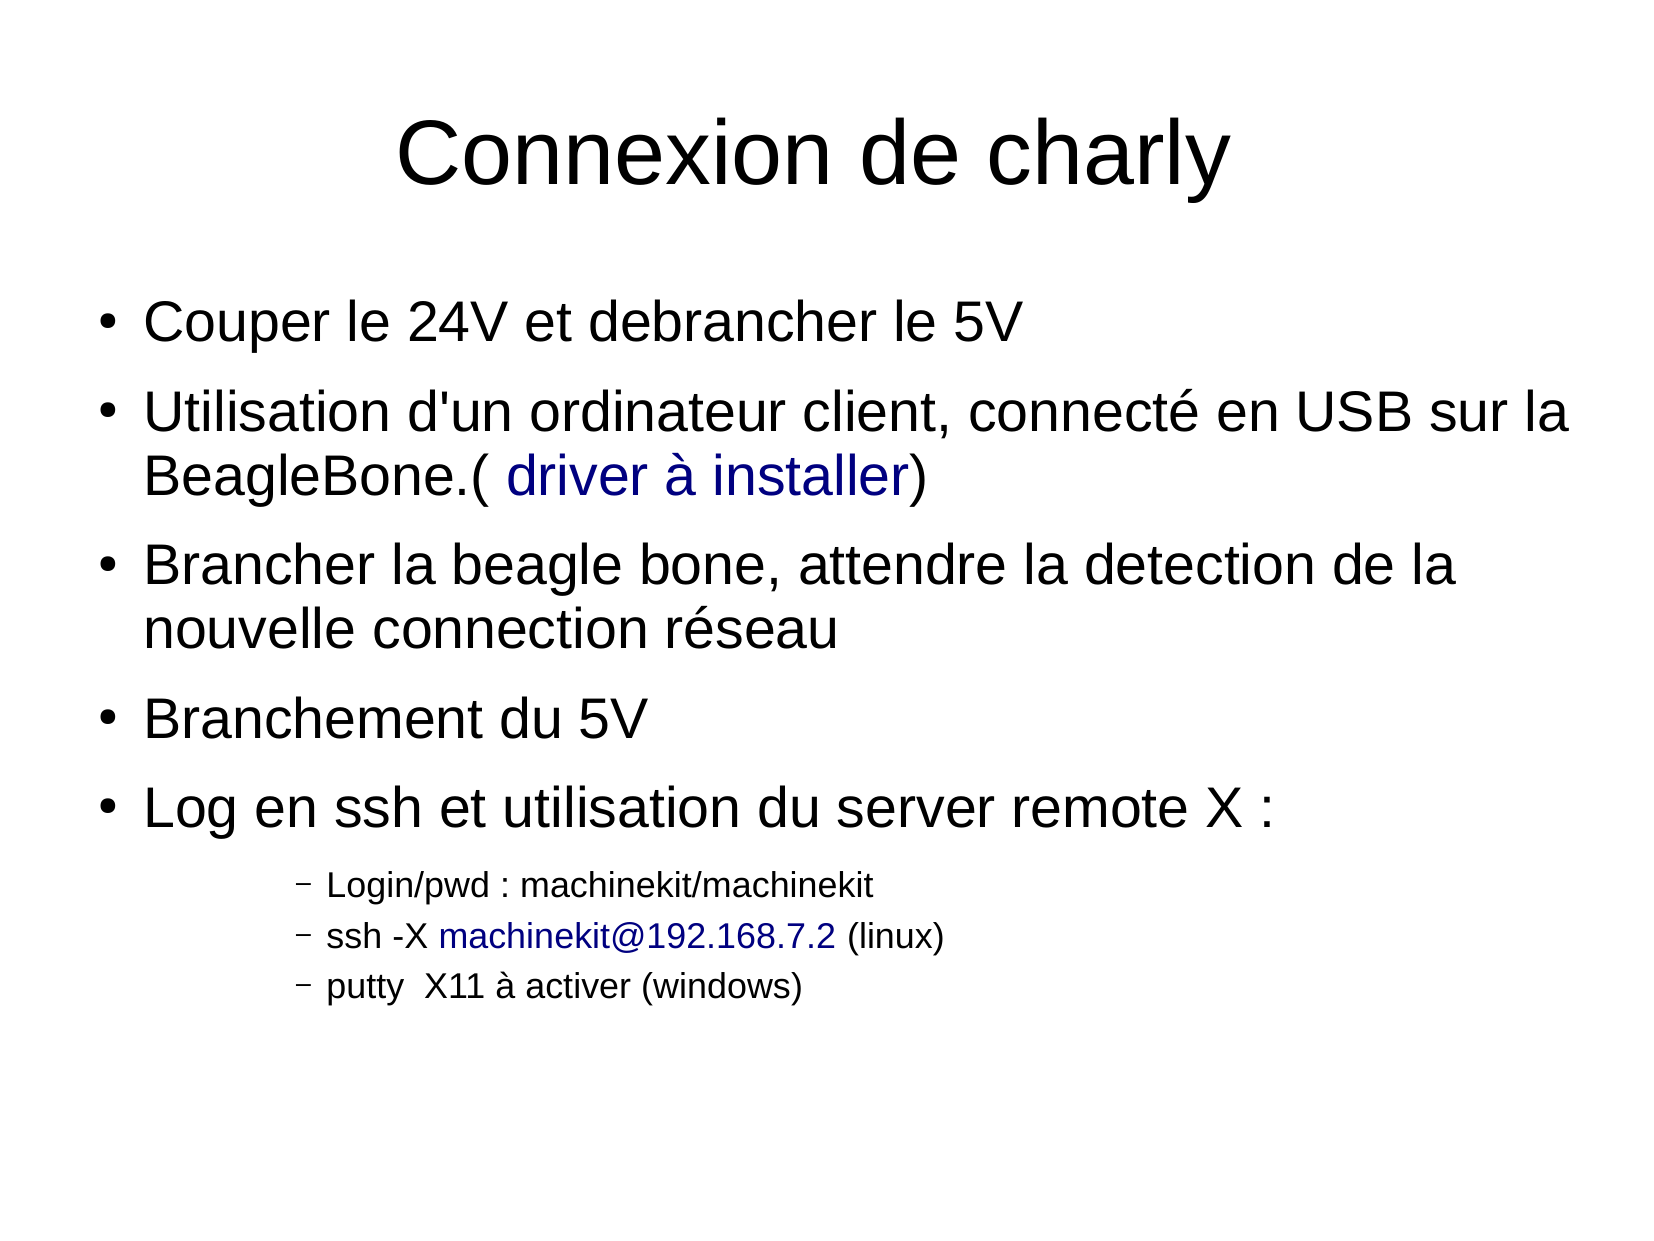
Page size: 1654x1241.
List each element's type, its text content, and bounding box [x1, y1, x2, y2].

title Connexion de charly [82, 49, 1571, 257]
list Couper le 24V et debrancher le 5V Utilisation d'un ordinateur client, connecté en USB sur la BeagleBone.( driver à installer) Brancher la beagle bone, attendre la detection de la nouvelle connection réseau Branchement du 5V Log en ssh et utilisation du server remote X : Login/pwd : machinekit/machinekit ssh -X machinekit@192.168.7.2 (linux) putty X11 à activer (windows) [82, 290, 1571, 1010]
